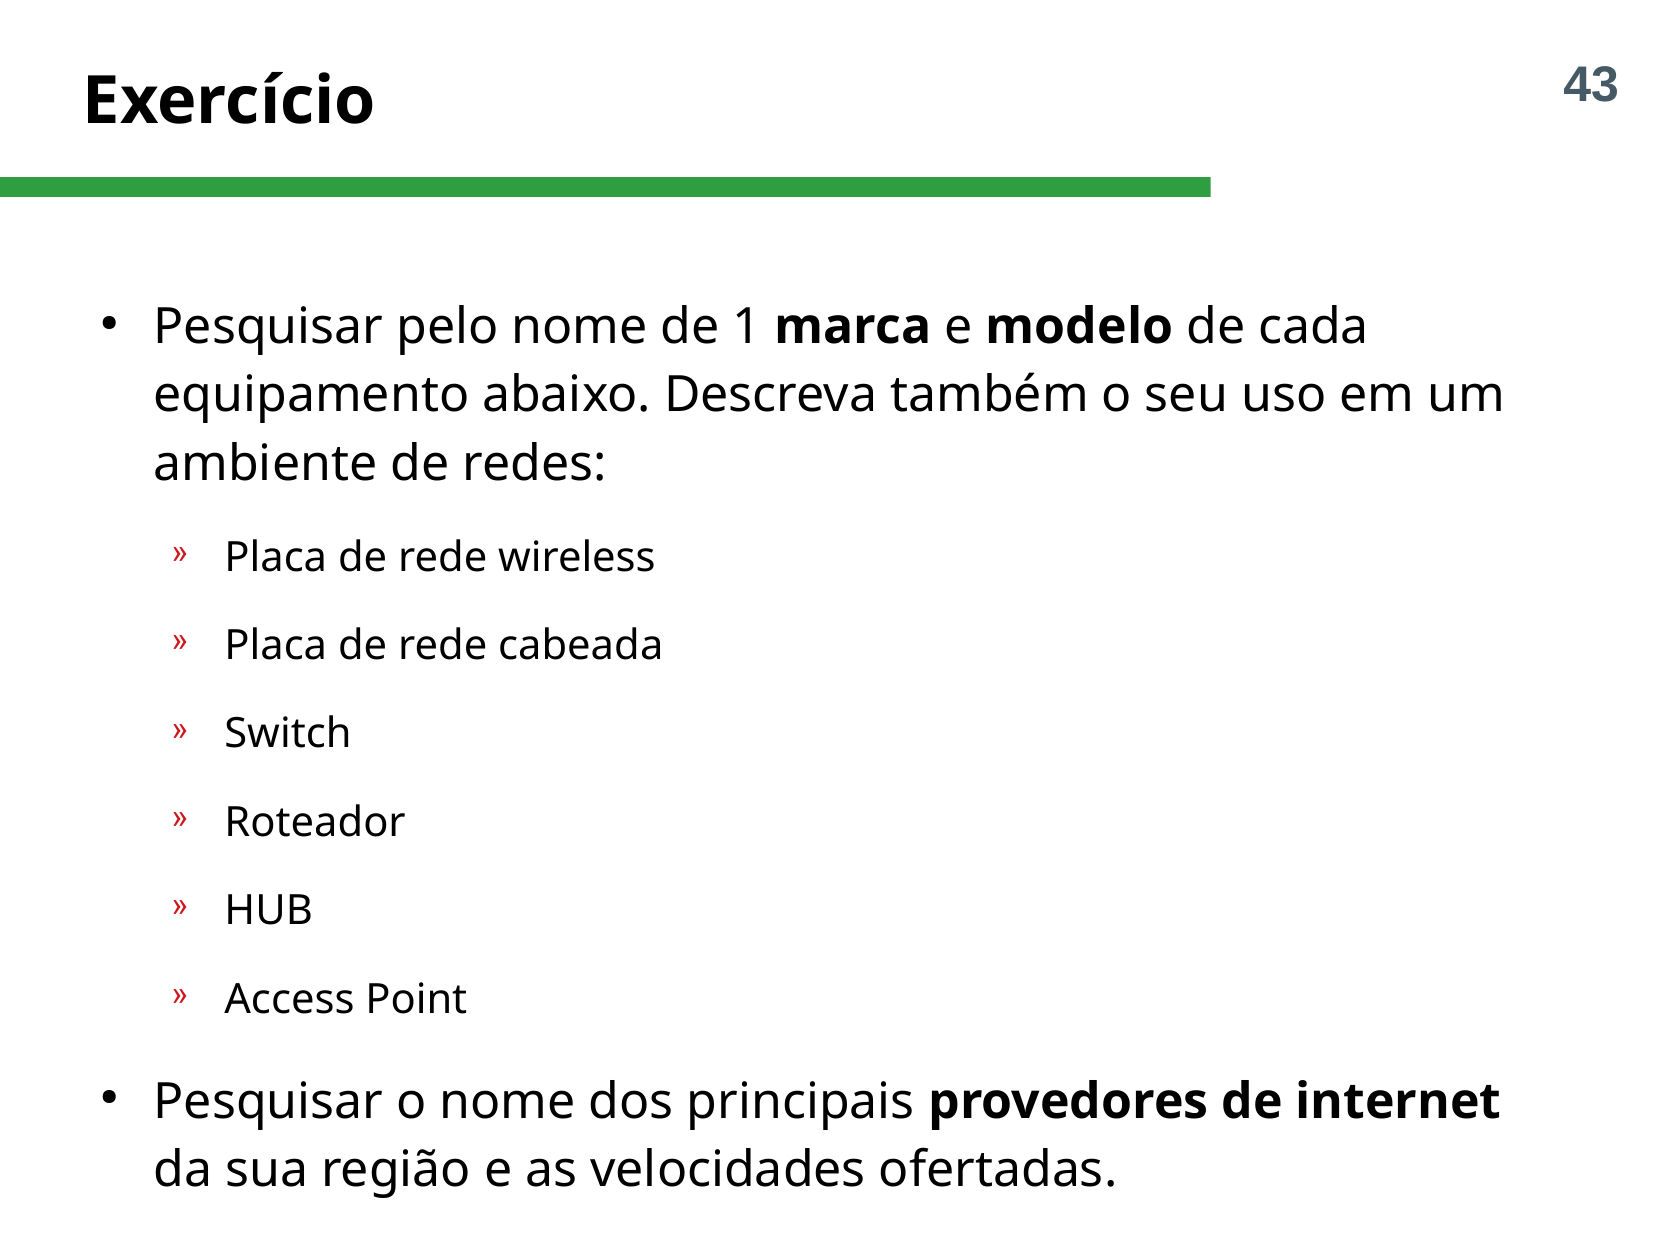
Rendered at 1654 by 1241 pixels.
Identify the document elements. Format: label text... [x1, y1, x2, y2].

list Pesquisar pelo nome de 1 marca e modelo de cada equipamento abaixo. Descreva também o seu uso em um ambiente de redes: Placa de rede wireless Placa de rede cabeada Switch Roteador HUB Access Point Pesquisar o nome dos principais provedores de internet da sua região e as velocidades ofertadas. [82, 290, 1571, 1216]
title Exercício [82, 0, 1152, 202]
